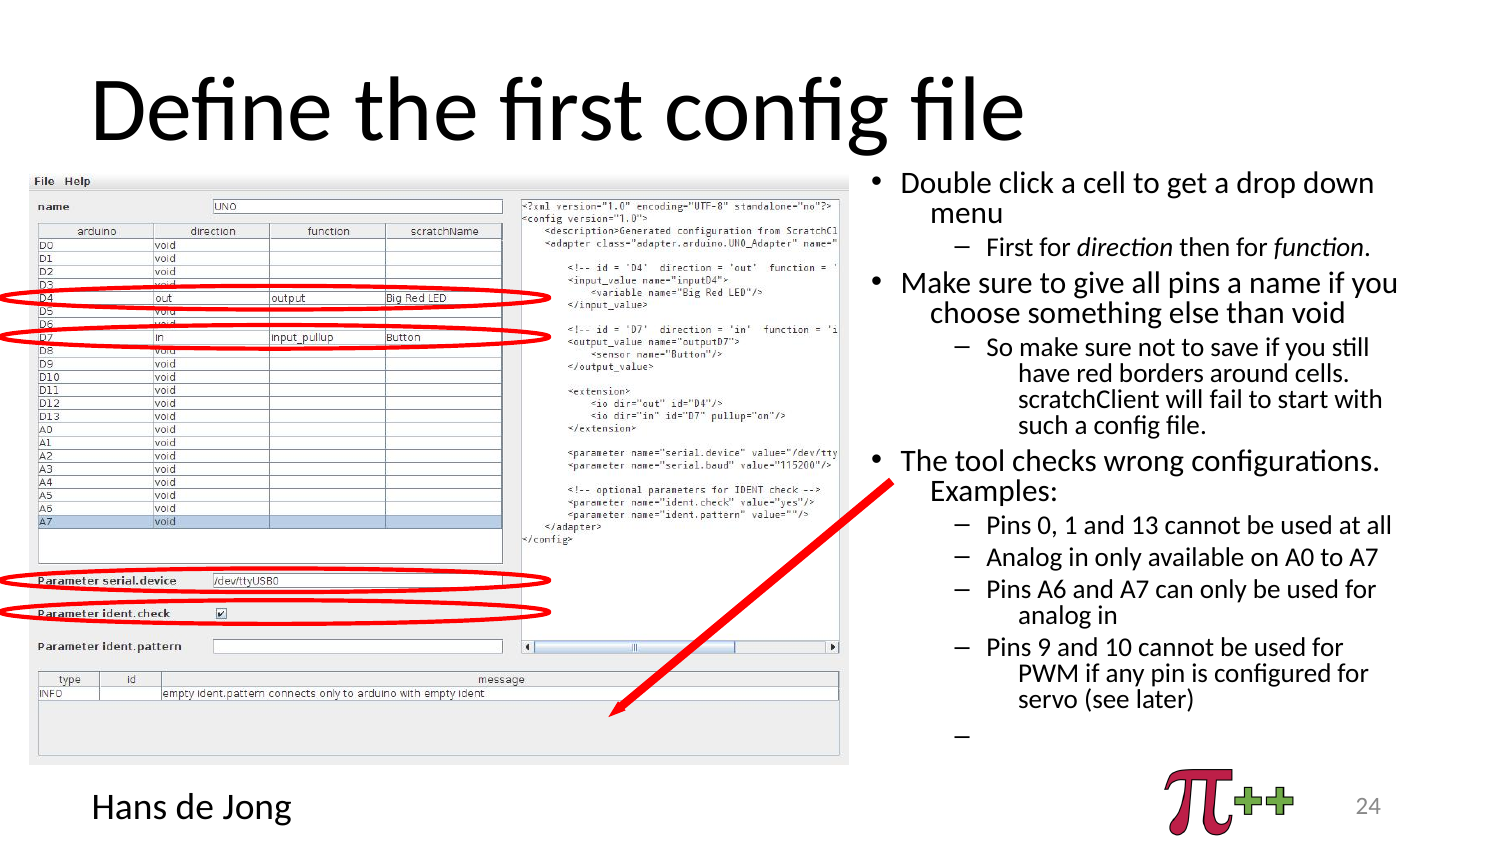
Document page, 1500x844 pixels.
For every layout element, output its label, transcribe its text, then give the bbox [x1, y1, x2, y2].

title Define the first config file [75, 33, 1426, 175]
list Double click a cell to get a drop down menu First for direction then for function. Make sure to give all pins a name if you choose something else than void So make sure not to save if you still have red borders around cells. scratchClient will fail to start with such a config file. The tool checks wrong configurations. Examples: Pins 0, 1 and 13 cannot be used at all Analog in only available on A0 to A7 Pins A6 and A7 can only be used for analog in Pins 9 and 10 cannot be used for PWM if any pin is configured for servo (see later) [856, 161, 1426, 754]
picture [29, 328, 540, 346]
picture [29, 603, 539, 621]
picture [29, 571, 540, 589]
text_box 24 [1340, 782, 1426, 827]
picture [29, 173, 849, 765]
picture [29, 288, 541, 307]
